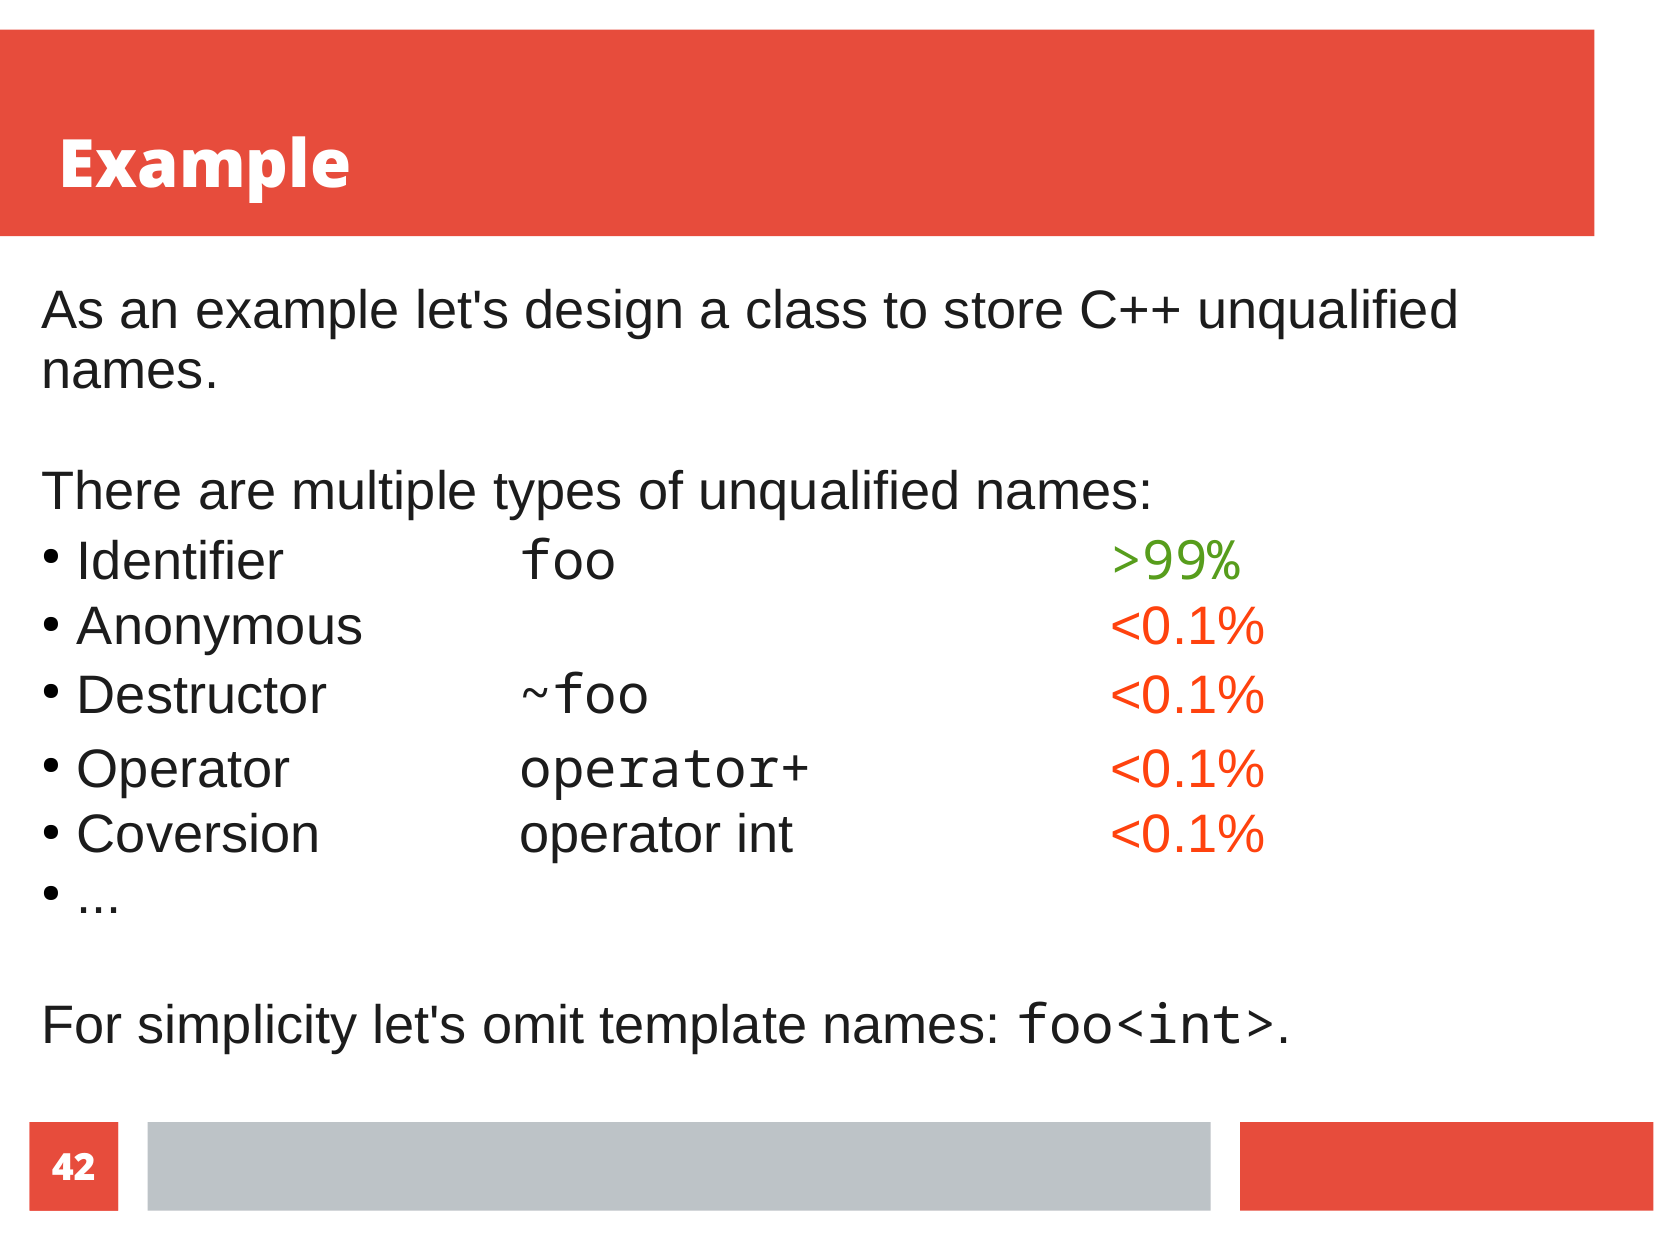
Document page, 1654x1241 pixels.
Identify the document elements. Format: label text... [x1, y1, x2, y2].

text_box As an example let's design a class to store C++ unqualified names. There are multiple types of unqualified names: Identifier foo >99% Anonymous <0.1% Destructor ~foo <0.1% Operator operator+ <0.1% Coversion operator int <0.1% ... For simplicity let's omit template names: foo<int>. [41, 279, 1601, 426]
title Example [59, 59, 1595, 207]
